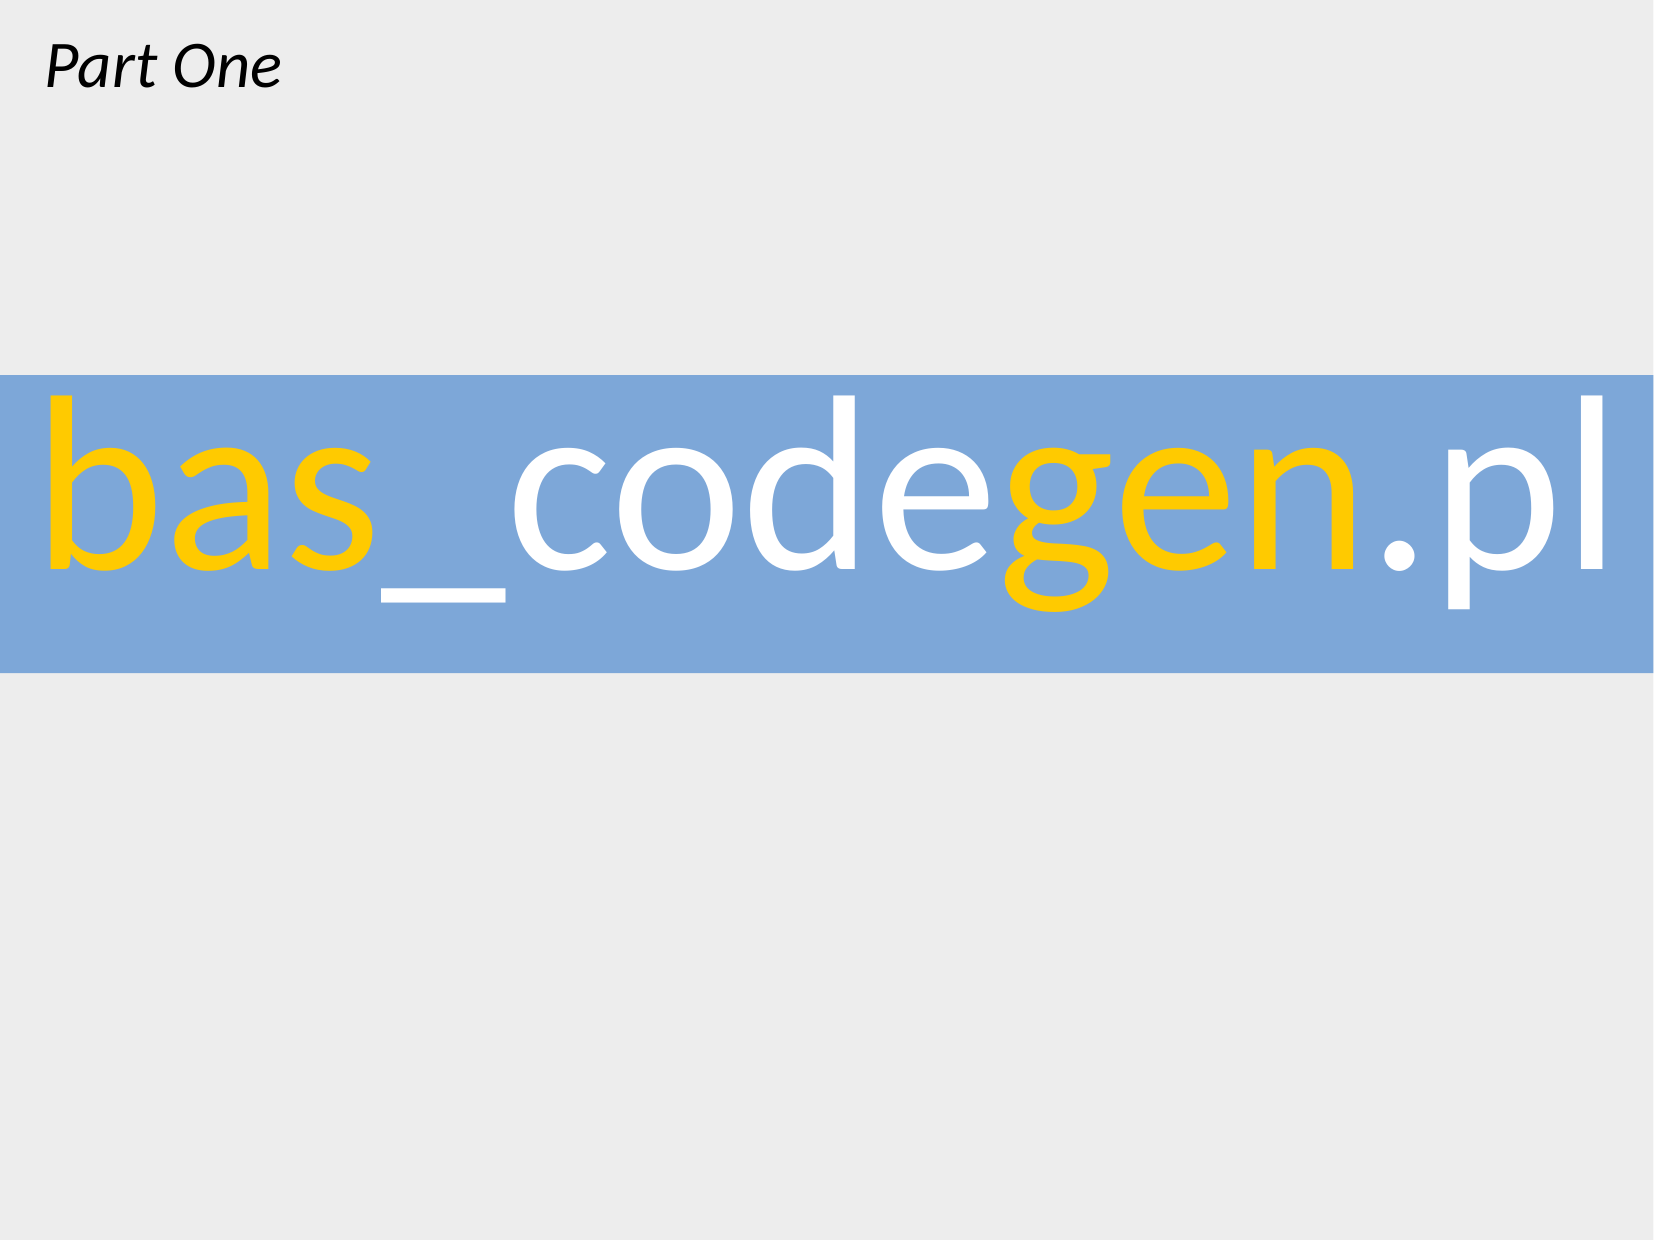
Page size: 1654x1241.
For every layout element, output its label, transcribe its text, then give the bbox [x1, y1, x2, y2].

text_box Part One [30, 30, 571, 112]
text_box bas_codegen.pl [0, 375, 1654, 674]
